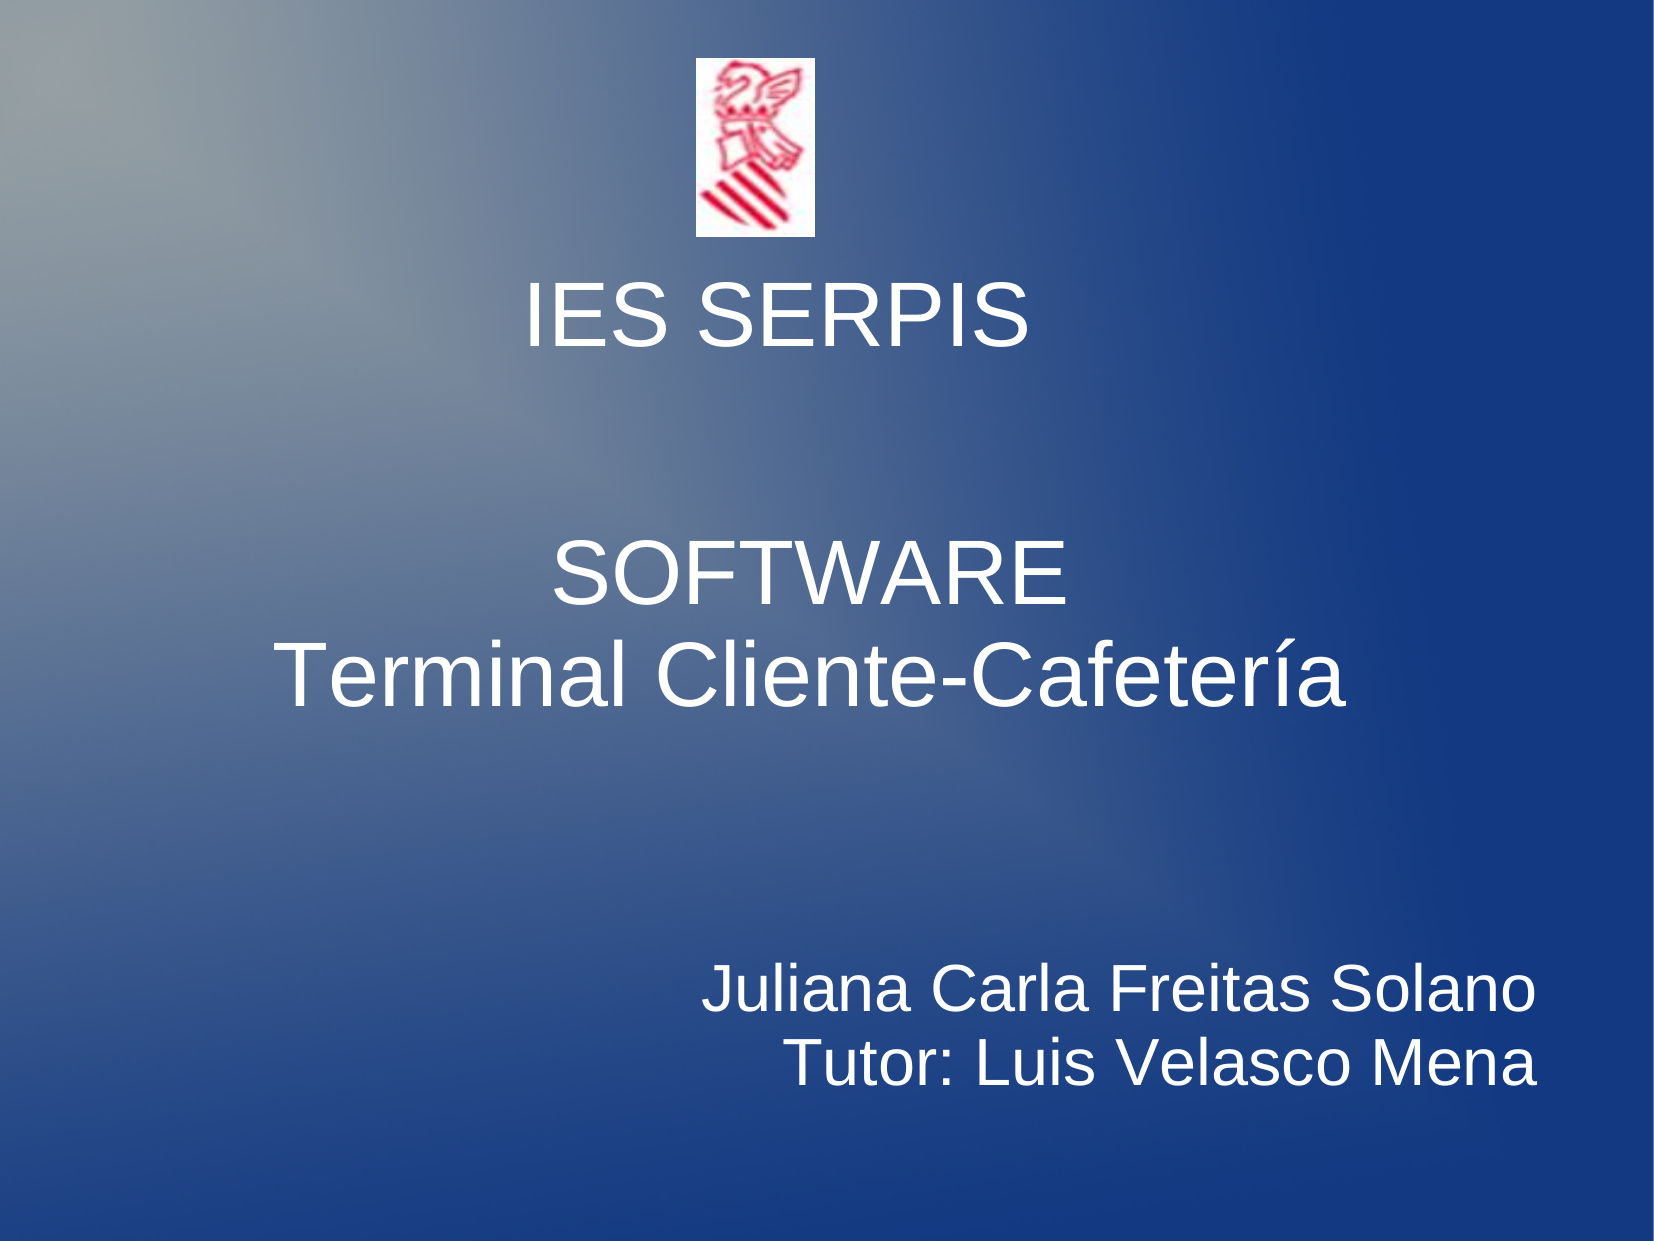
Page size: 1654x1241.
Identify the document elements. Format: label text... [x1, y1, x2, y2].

title [82, 23, 1571, 237]
picture [0, 0, 1654, 1241]
text_box IES SERPIS [507, 263, 1048, 367]
subtitle SOFTWARE Terminal Cliente-Cafetería Juliana Carla Freitas Solano Tutor: Luis Velasco Mena [82, 401, 1538, 1118]
